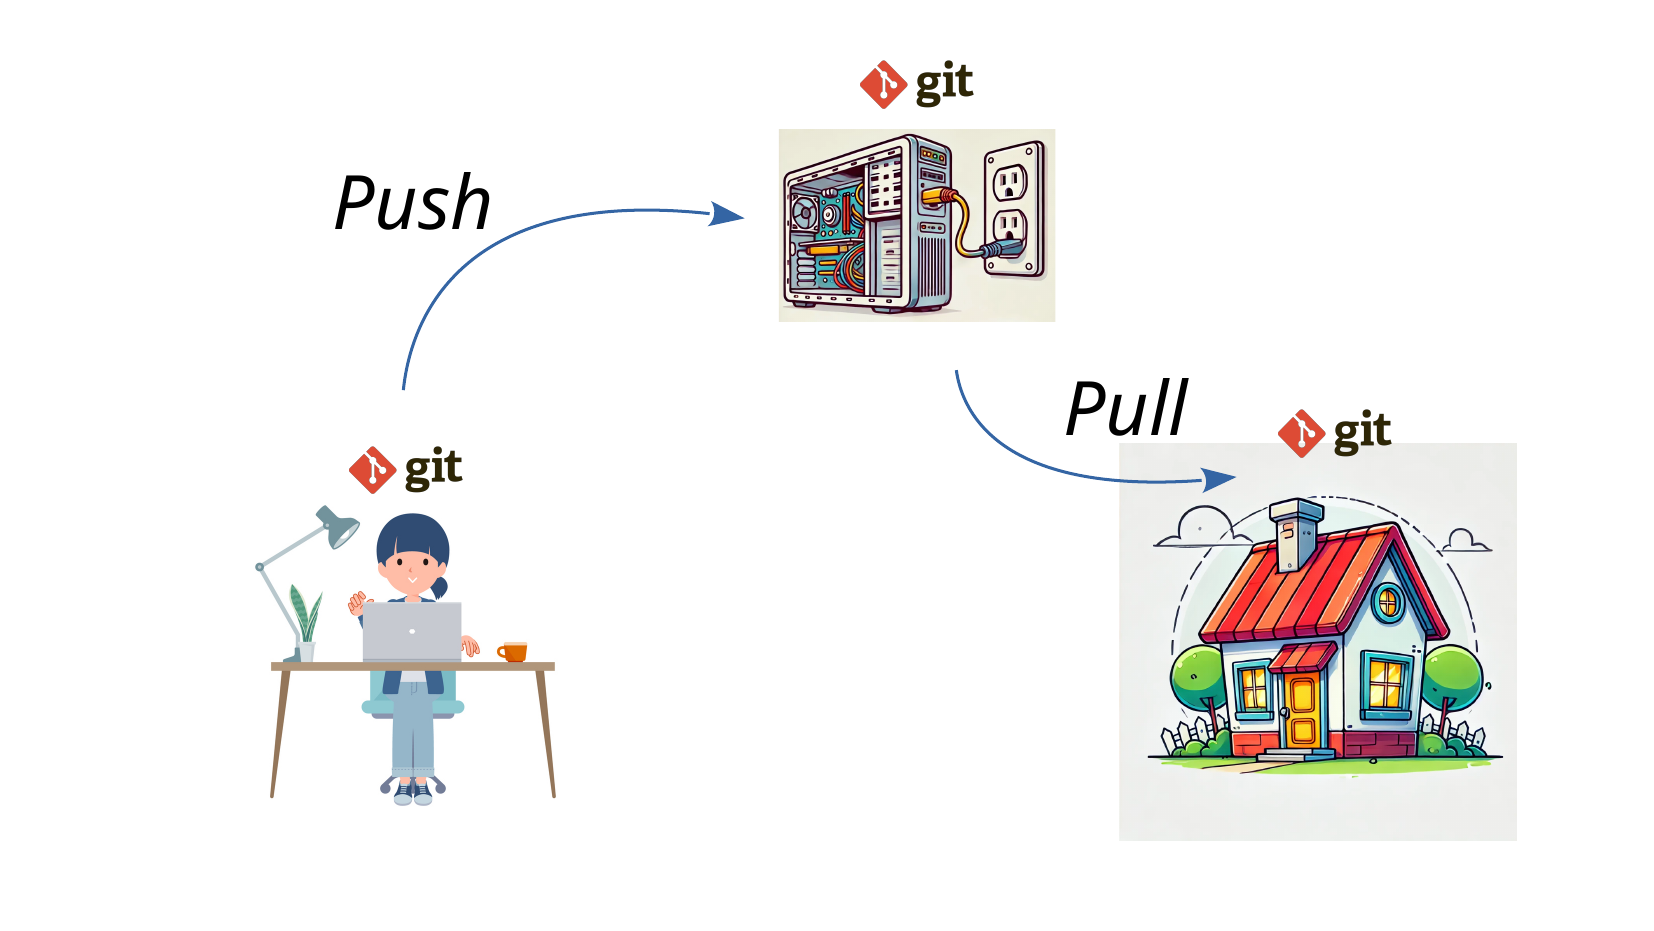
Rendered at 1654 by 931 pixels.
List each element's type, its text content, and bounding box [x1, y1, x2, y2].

picture [860, 60, 974, 109]
text_box Push [288, 141, 538, 238]
picture [778, 129, 1056, 322]
text_box Pull [1001, 347, 1250, 444]
picture [1119, 409, 1517, 841]
picture [161, 446, 628, 868]
